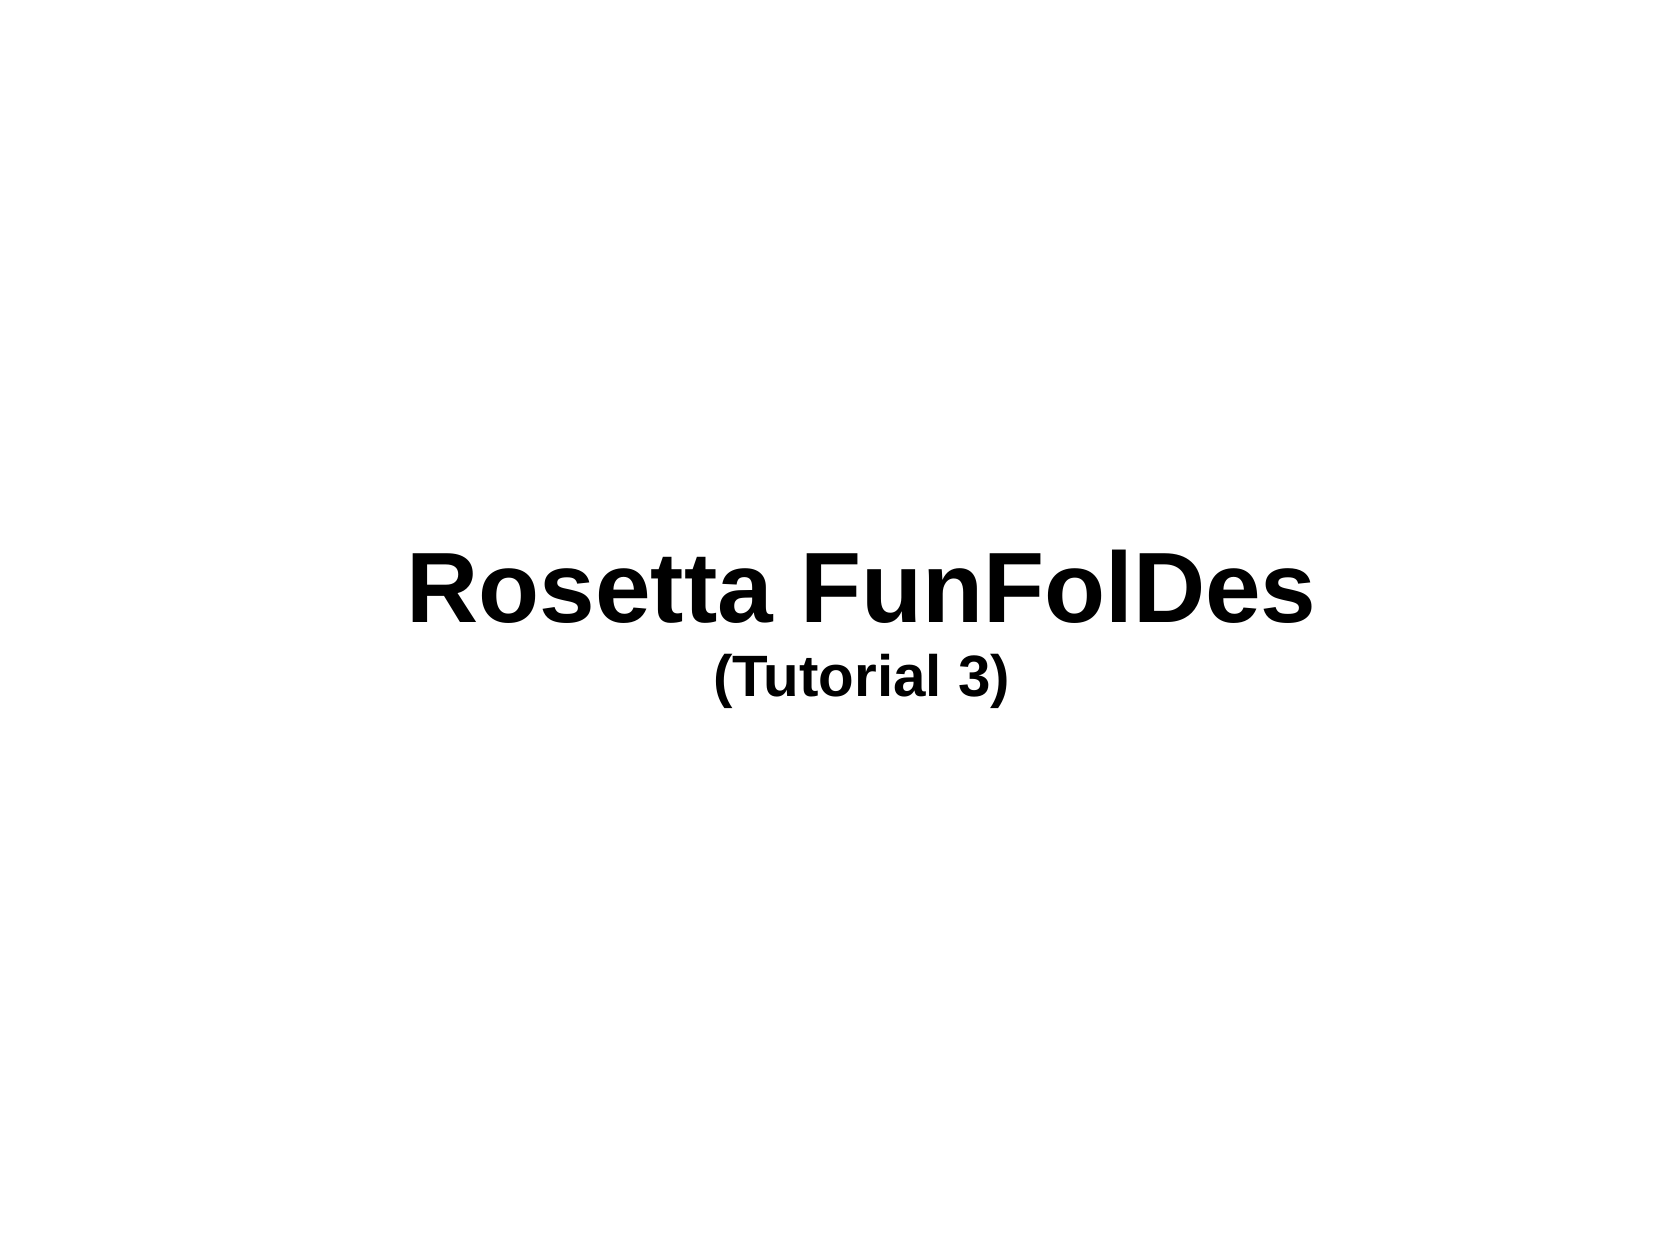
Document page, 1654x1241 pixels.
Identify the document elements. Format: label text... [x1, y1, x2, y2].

text_box Rosetta FunFolDes (Tutorial 3) [298, 525, 1426, 842]
